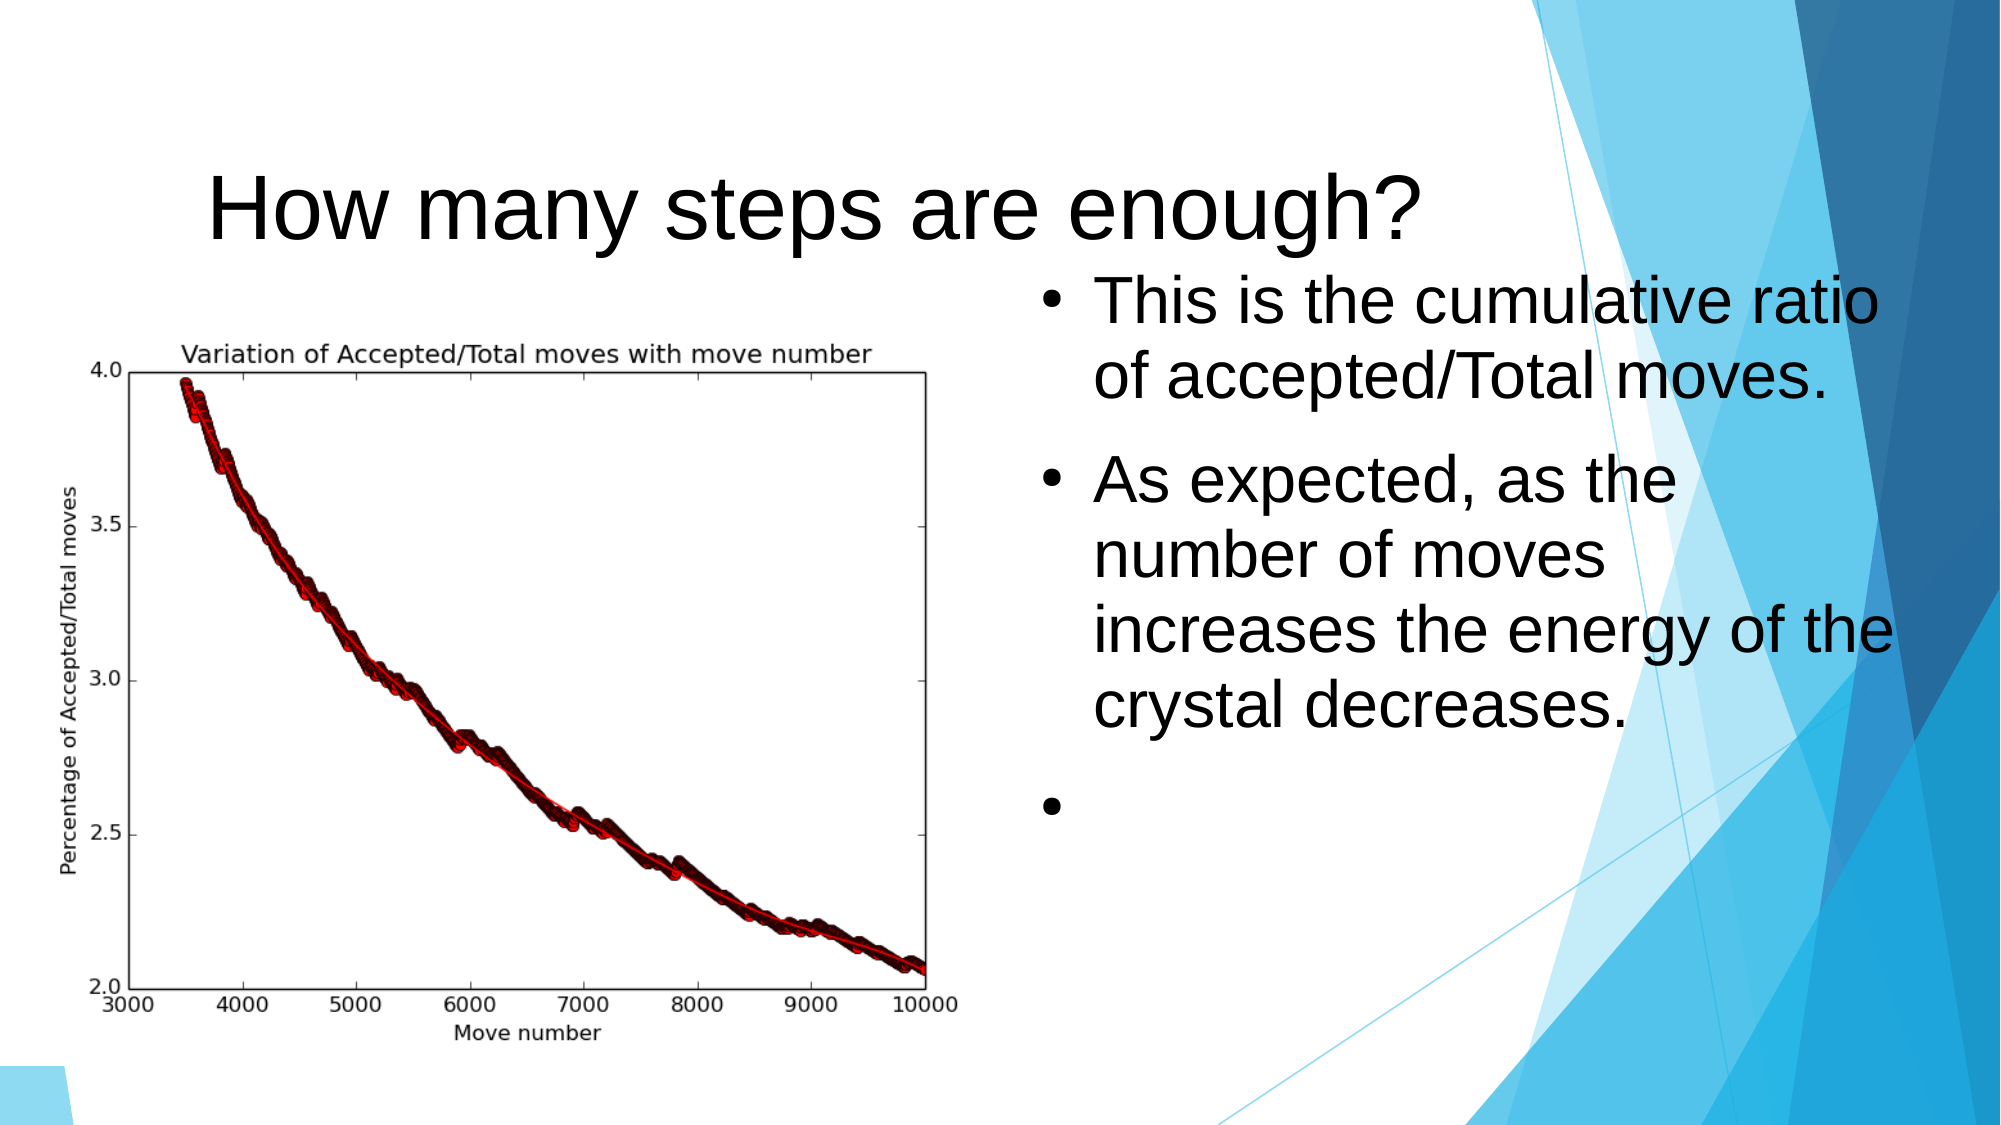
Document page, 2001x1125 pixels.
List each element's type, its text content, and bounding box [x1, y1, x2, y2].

list This is the cumulative ratio of accepted/Total moves. As expected, as the number of moves increases the energy of the crystal decreases. [1022, 263, 1901, 1040]
title How many steps are enough? [111, 99, 1522, 295]
picture [0, 295, 1028, 1066]
